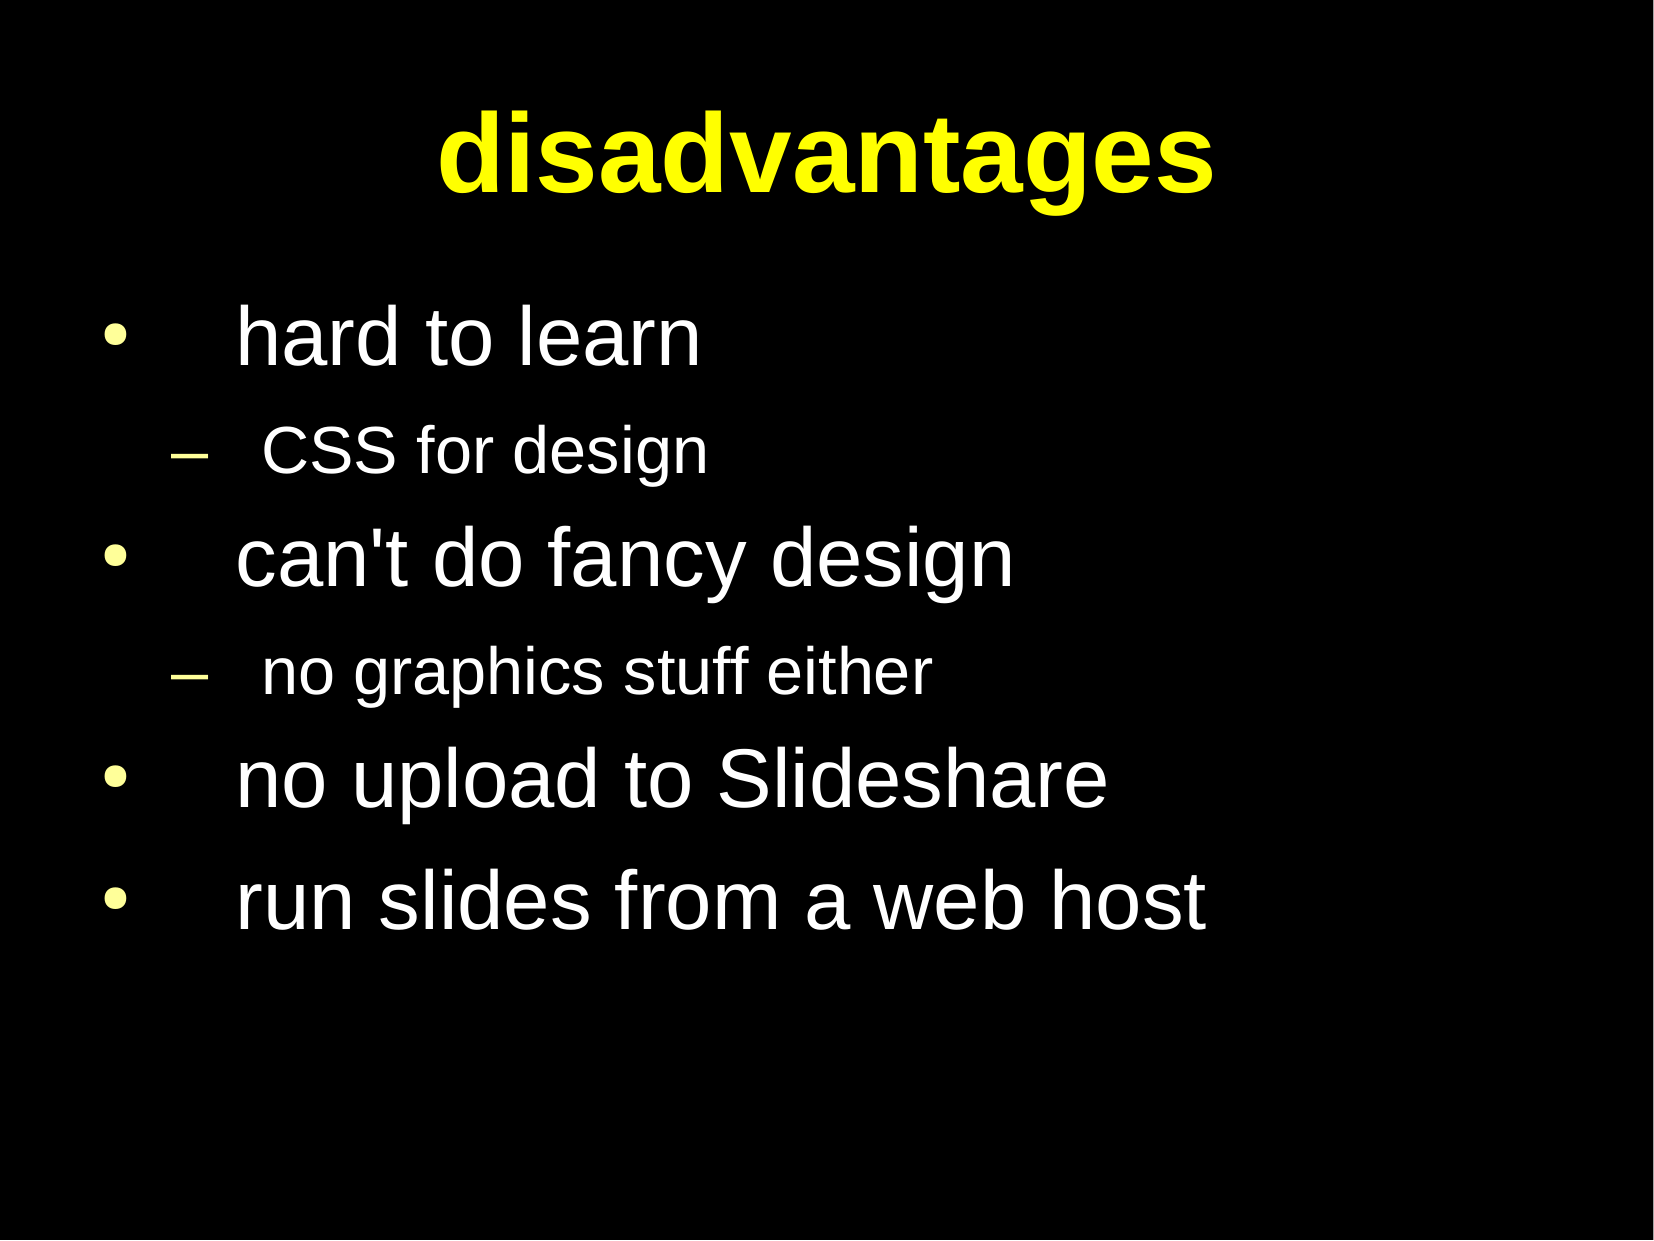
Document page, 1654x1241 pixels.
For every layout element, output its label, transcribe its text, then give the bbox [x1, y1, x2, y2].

title disadvantages [82, 49, 1571, 257]
list hard to learn CSS for design can't do fancy design no graphics stuff either no upload to Slideshare run slides from a web host [82, 290, 1571, 1109]
